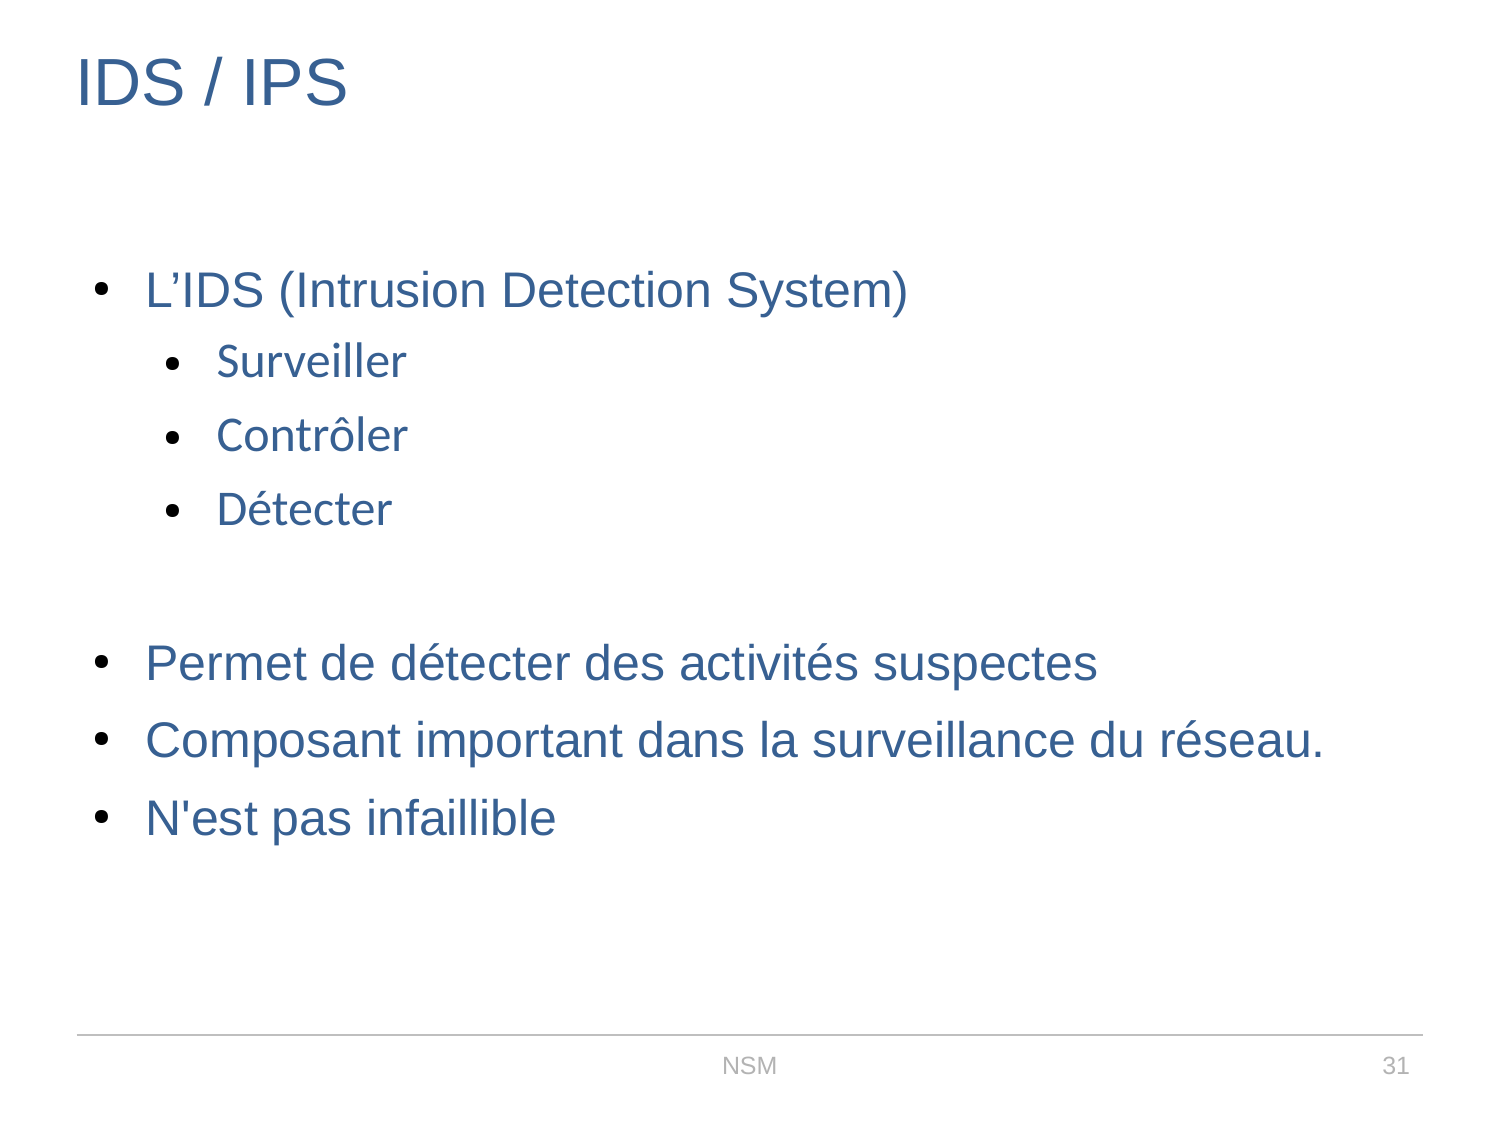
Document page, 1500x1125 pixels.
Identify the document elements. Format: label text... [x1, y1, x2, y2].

title IDS / IPS [75, 45, 1425, 233]
list L’IDS (Intrusion Detection System) Surveiller Contrôler Détecter Permet de détecter des activités suspectes Composant important dans la surveillance du réseau. N'est pas infaillible [75, 262, 1425, 1005]
